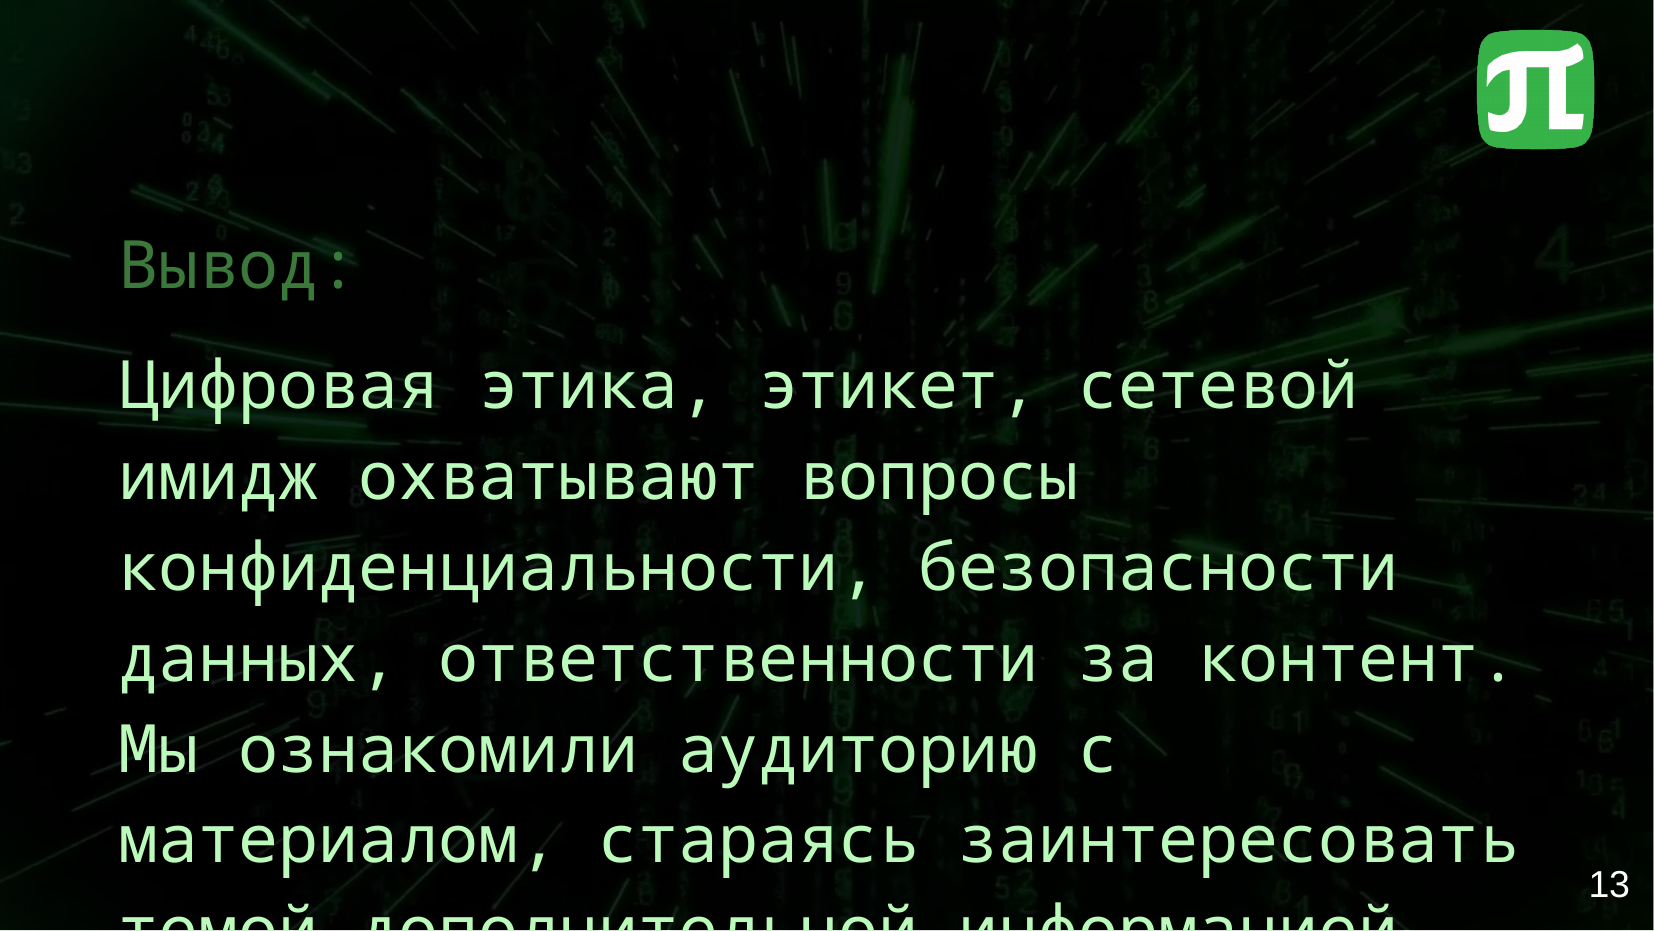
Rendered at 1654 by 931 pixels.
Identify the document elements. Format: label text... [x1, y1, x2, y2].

text_box 13 [1573, 856, 1654, 931]
picture [0, 0, 1654, 931]
list Вывод: Цифровая этика, этикет, сетевой имидж охватывают вопросы конфиденциальности, безопасности данных, ответственности за контент. Мы ознакомили аудиторию с материалом, стараясь заинтересовать темой дополнительной информацией. [47, 217, 1536, 931]
